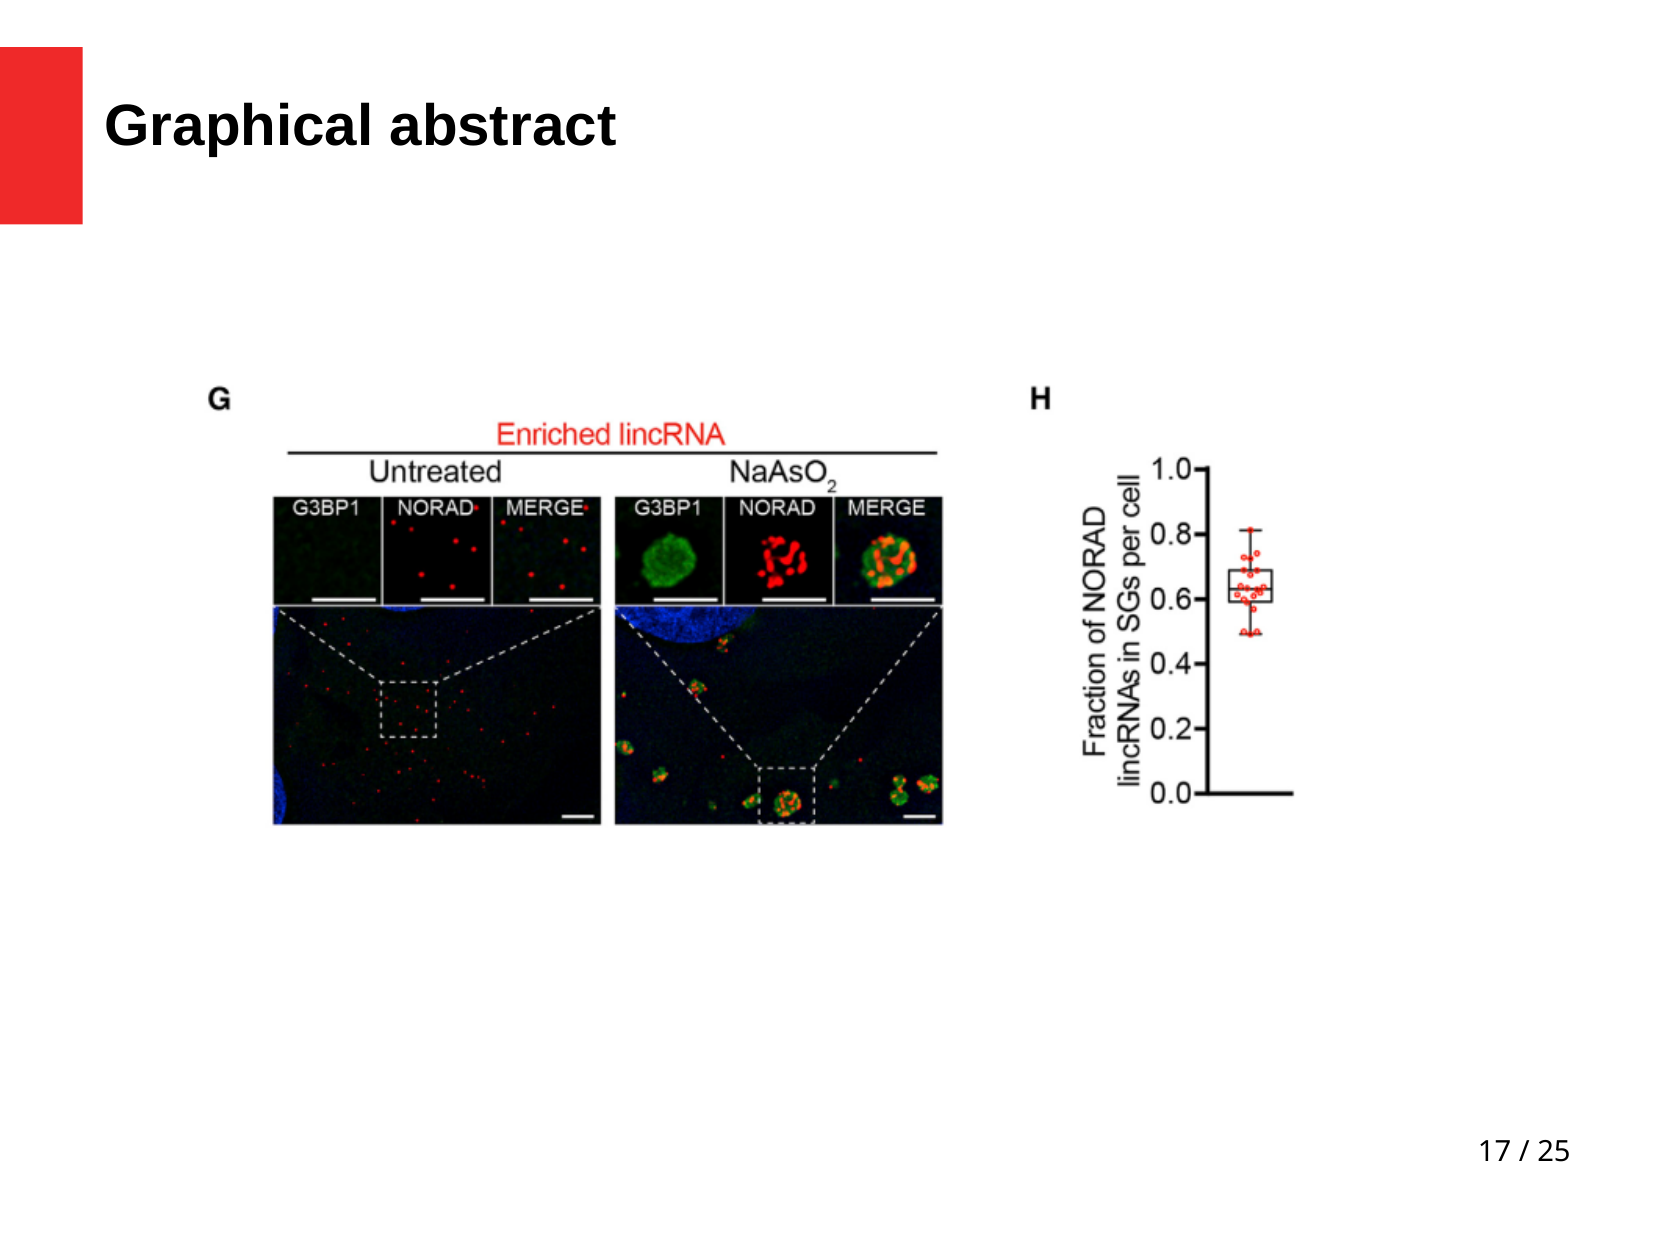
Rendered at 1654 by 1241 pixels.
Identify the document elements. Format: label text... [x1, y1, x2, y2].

picture [182, 347, 1338, 840]
text_box Graphical abstract [90, 85, 1561, 166]
